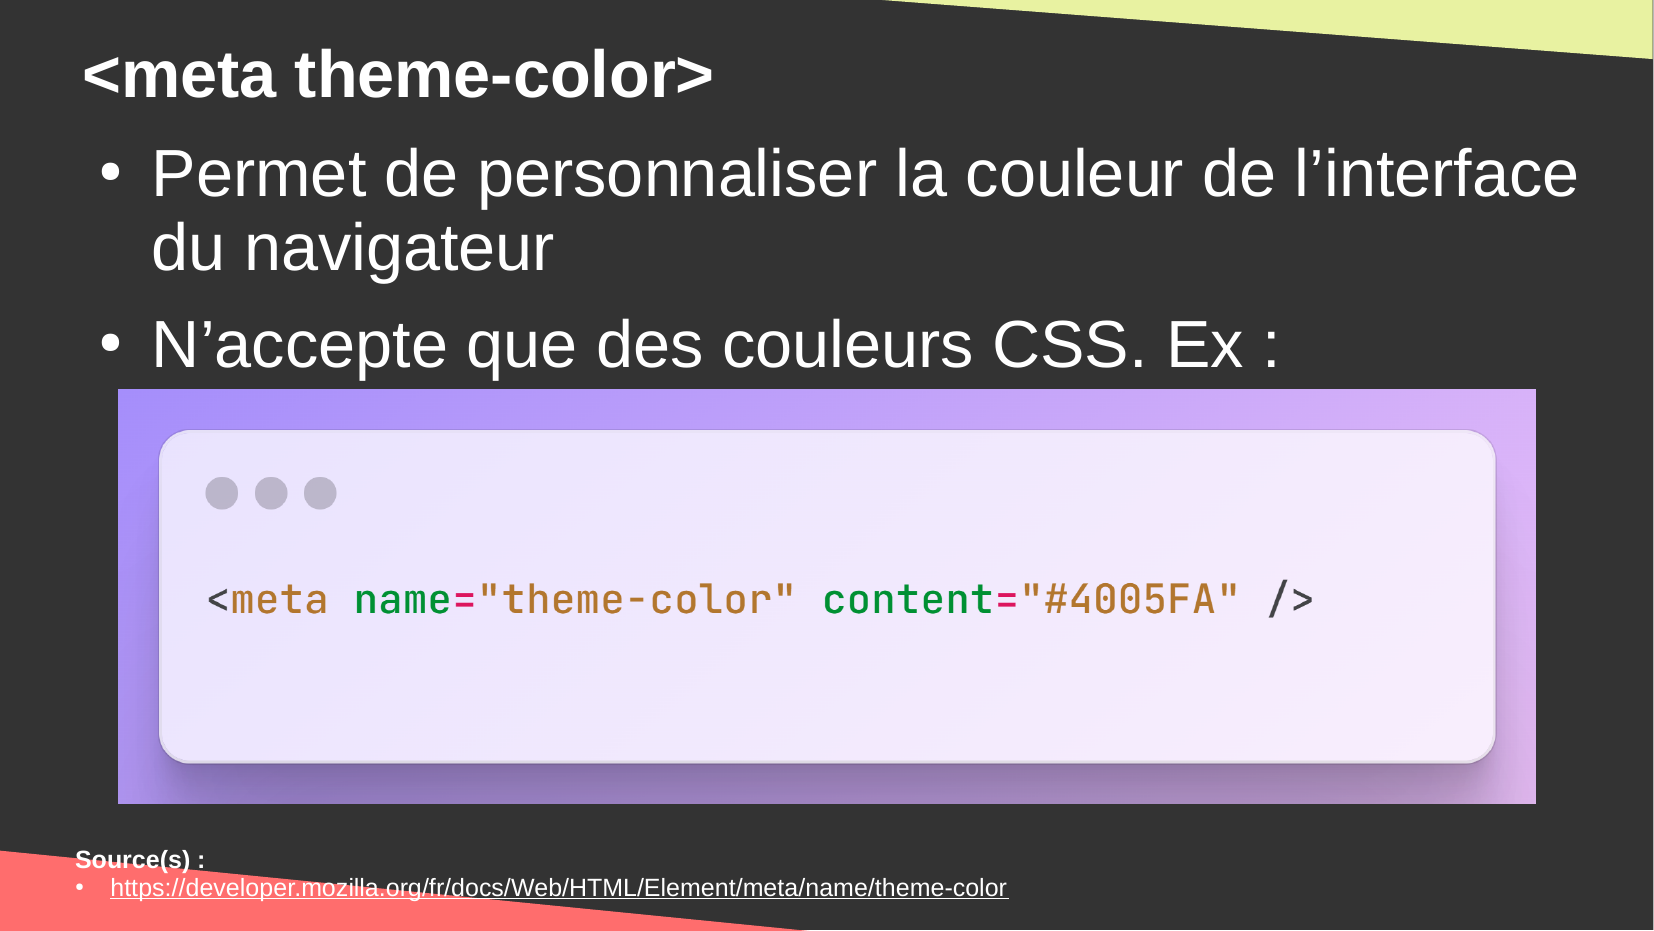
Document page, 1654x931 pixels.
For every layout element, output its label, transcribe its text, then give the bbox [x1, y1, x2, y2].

picture [118, 389, 1536, 804]
text_box [882, 0, 1653, 60]
text_box [0, 850, 810, 931]
text_box Source(s) : https://developer.mozilla.org/fr/docs/Web/HTML/Element/meta/name/theme-color [60, 838, 1546, 922]
list Permet de personnaliser la couleur de l’interface du navigateur N’accepte que des couleurs CSS. Ex : [80, 135, 1605, 390]
title <meta theme-color> [82, 37, 1276, 122]
